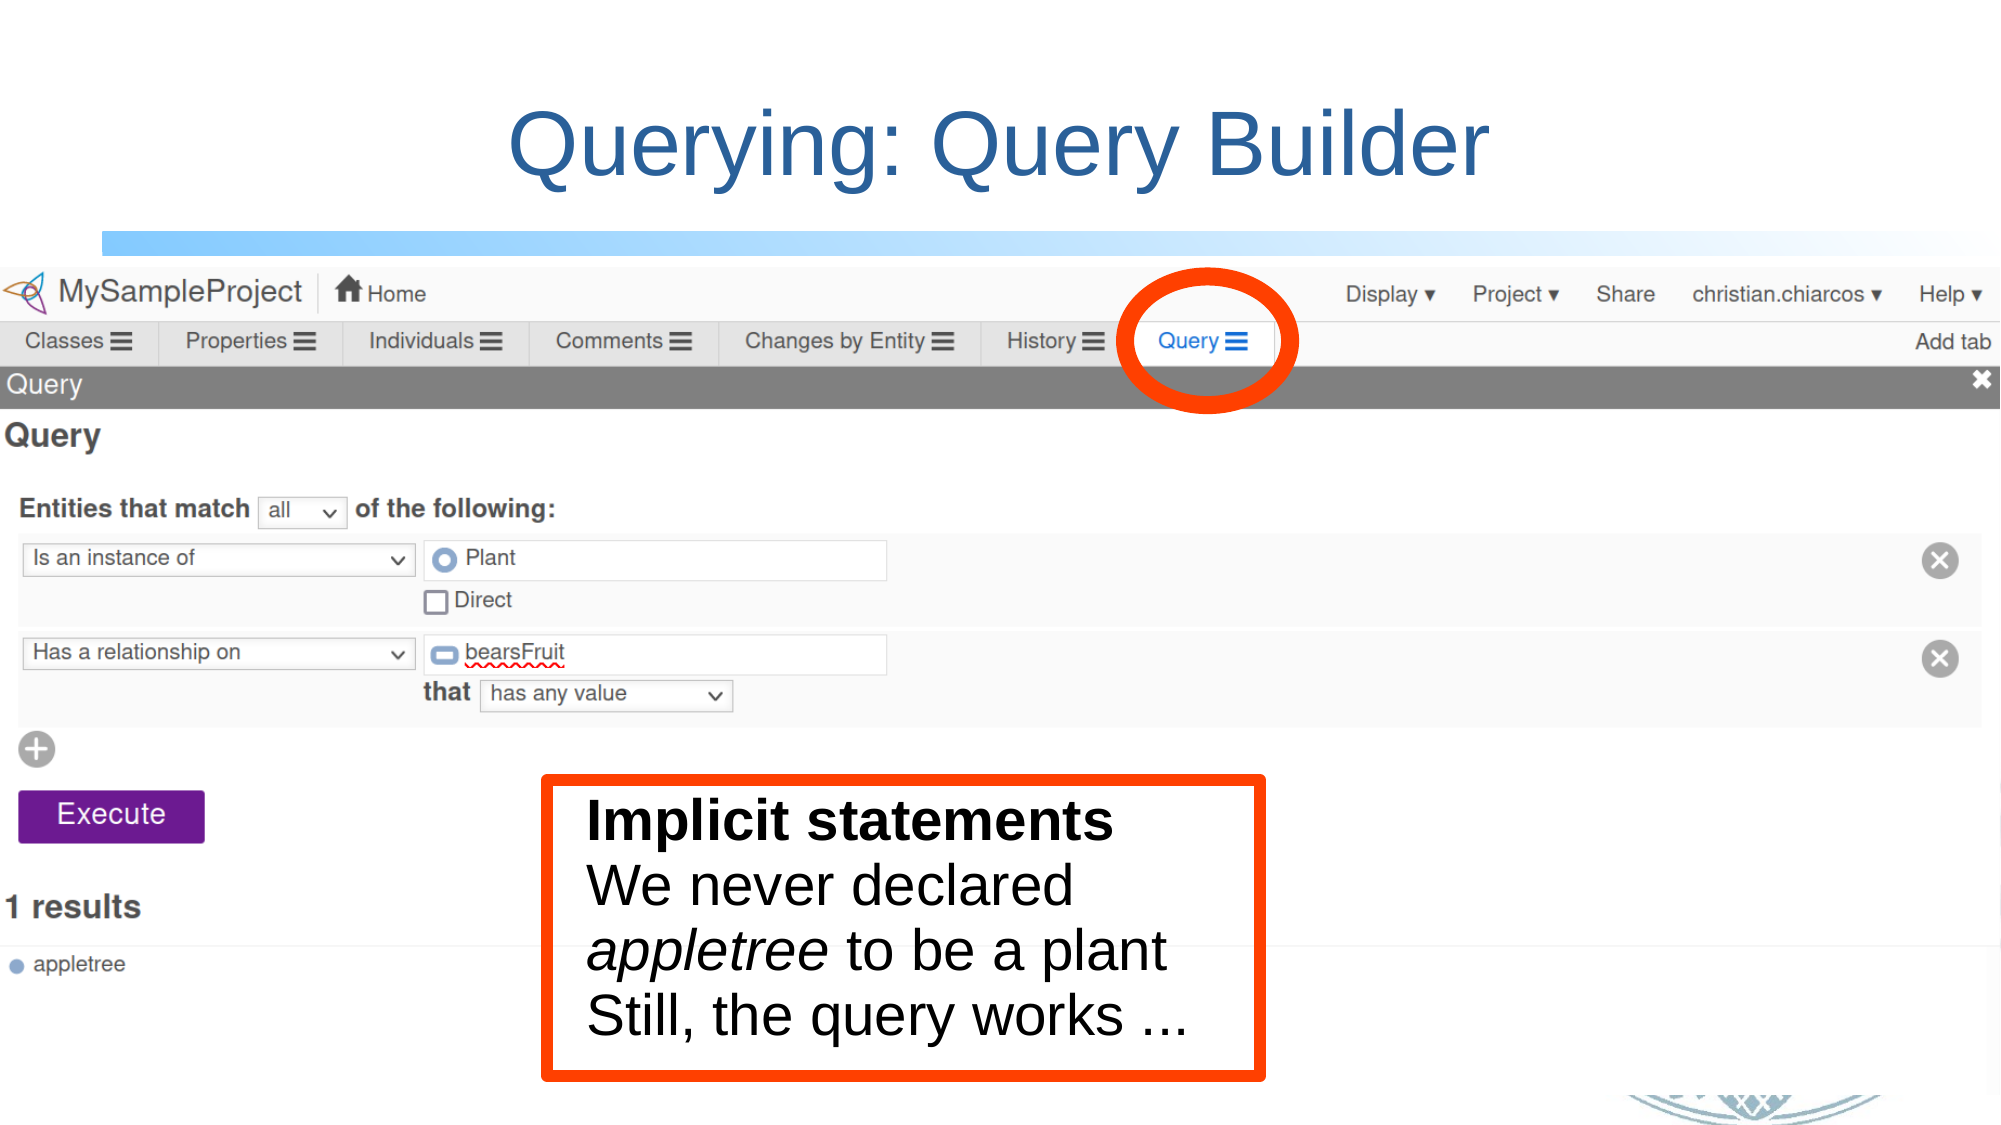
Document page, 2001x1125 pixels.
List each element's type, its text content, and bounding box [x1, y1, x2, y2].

text_box [547, 780, 1260, 1076]
title Querying: Query Builder [99, 45, 1900, 233]
text_box [1125, 276, 1291, 406]
picture [0, 267, 2001, 1125]
